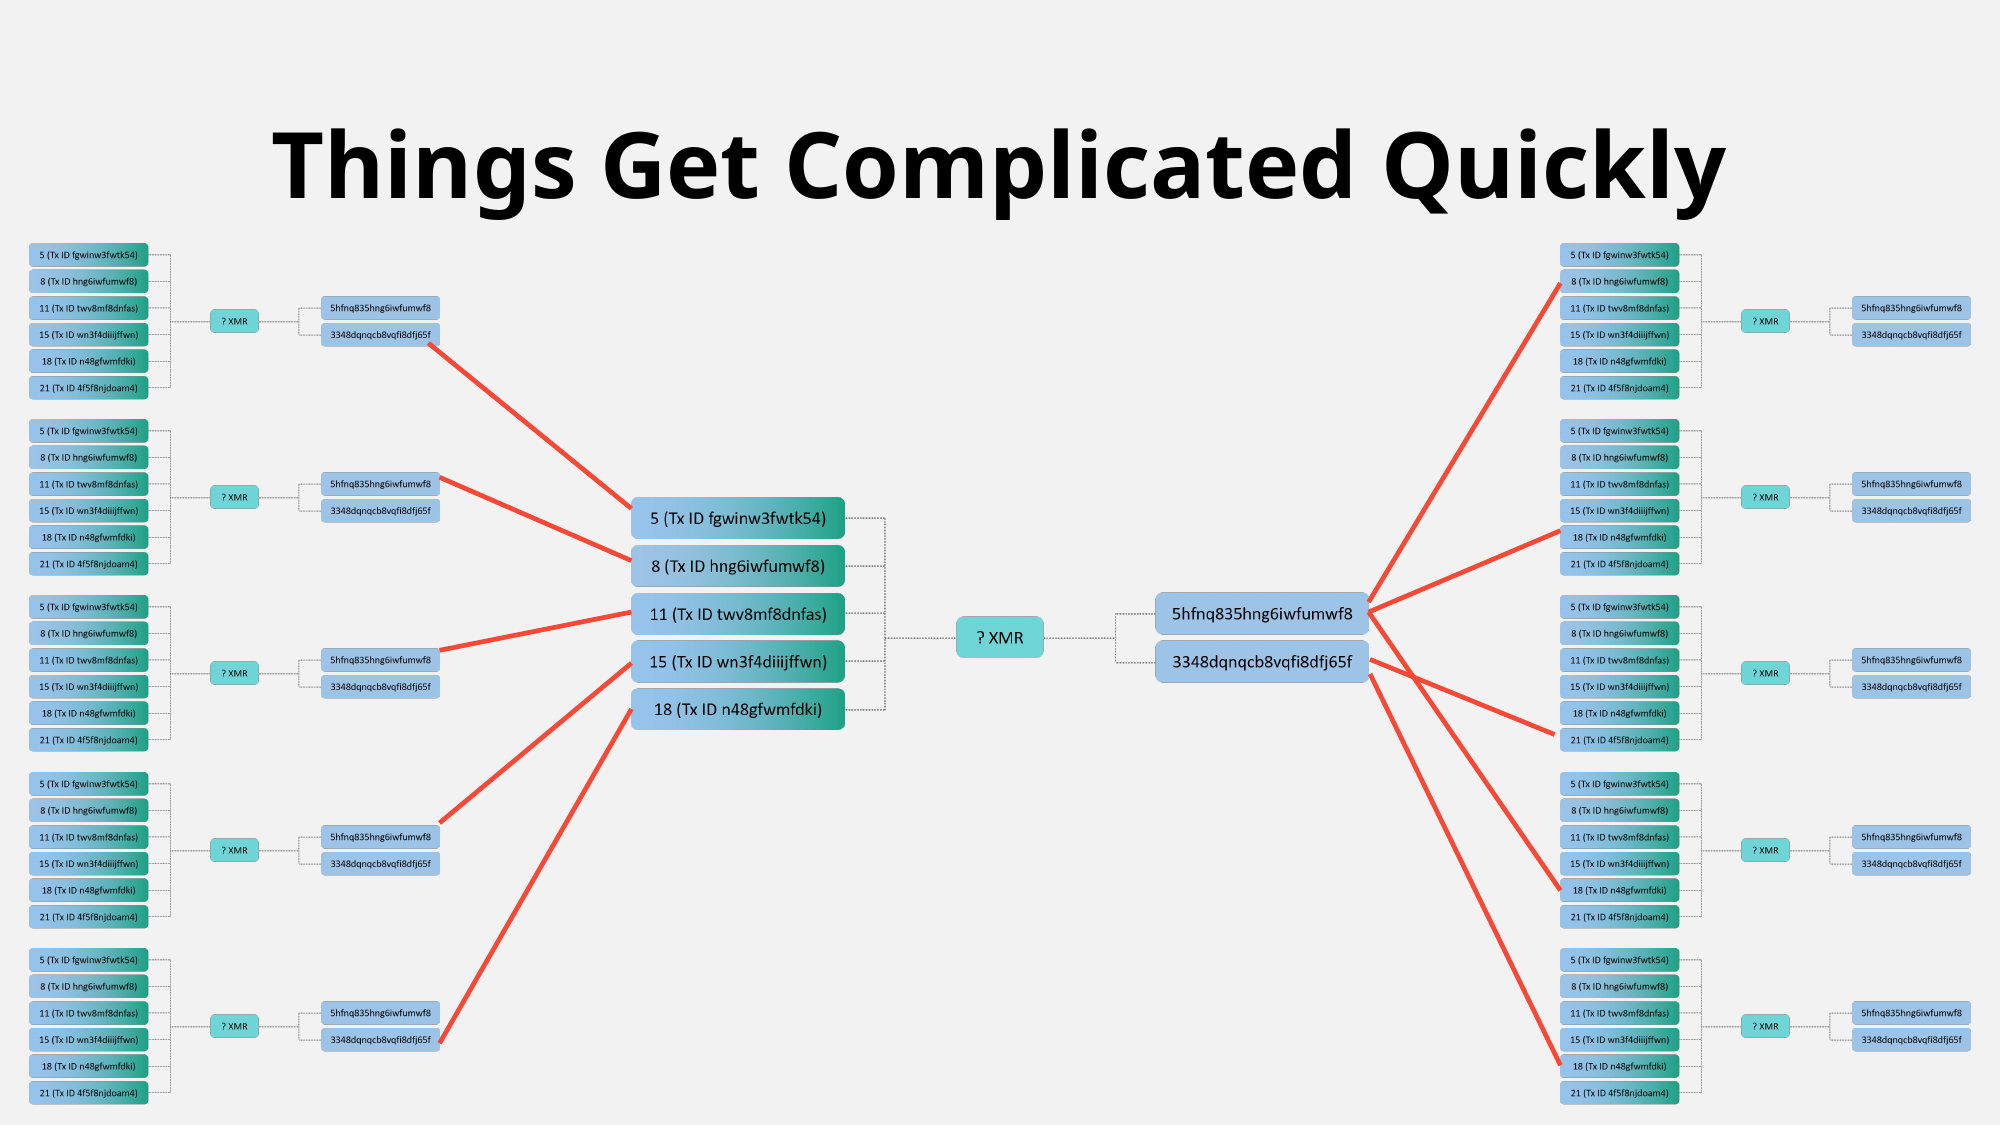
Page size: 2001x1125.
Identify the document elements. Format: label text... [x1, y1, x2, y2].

picture [1560, 243, 1971, 400]
picture [29, 419, 440, 576]
picture [29, 948, 440, 1105]
picture [29, 772, 440, 929]
picture [1560, 419, 1971, 576]
title Things Get Complicated Quickly [137, 59, 1863, 278]
picture [29, 243, 440, 400]
text_box [624, 711, 941, 806]
picture [631, 497, 1369, 779]
picture [1560, 596, 1971, 752]
picture [29, 596, 440, 752]
picture [1560, 948, 1971, 1105]
picture [1560, 772, 1971, 929]
